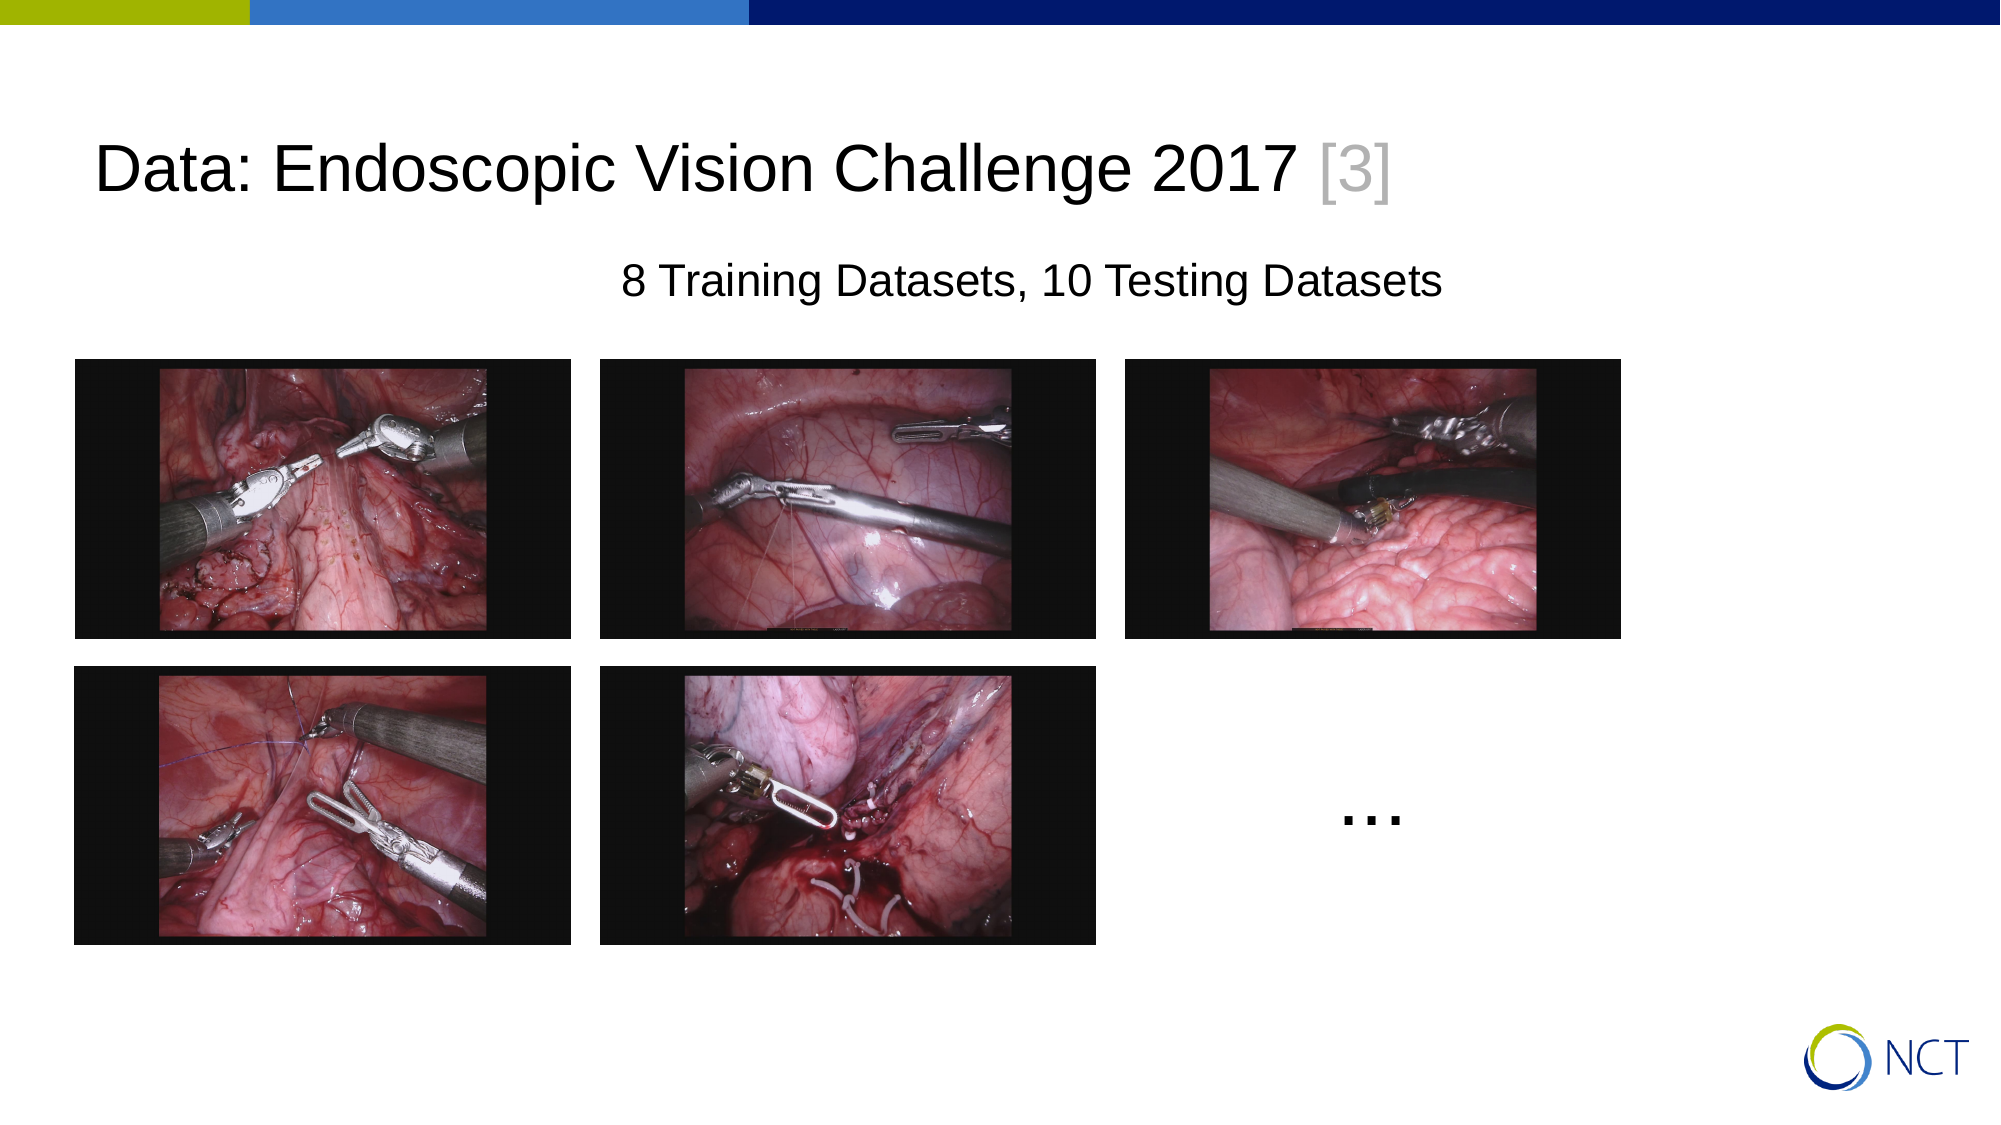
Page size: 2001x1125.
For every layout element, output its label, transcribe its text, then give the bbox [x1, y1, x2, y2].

title Data: Endoscopic Vision Challenge 2017 [3] [94, 75, 1886, 263]
picture [600, 666, 1096, 946]
list 8 Training Datasets, 10 Testing Datasets [122, 255, 1873, 316]
picture [75, 359, 571, 639]
picture [74, 666, 571, 946]
picture [1804, 1024, 1969, 1091]
picture [1125, 359, 1621, 639]
text_box ... [1260, 750, 1486, 901]
picture [600, 359, 1096, 639]
